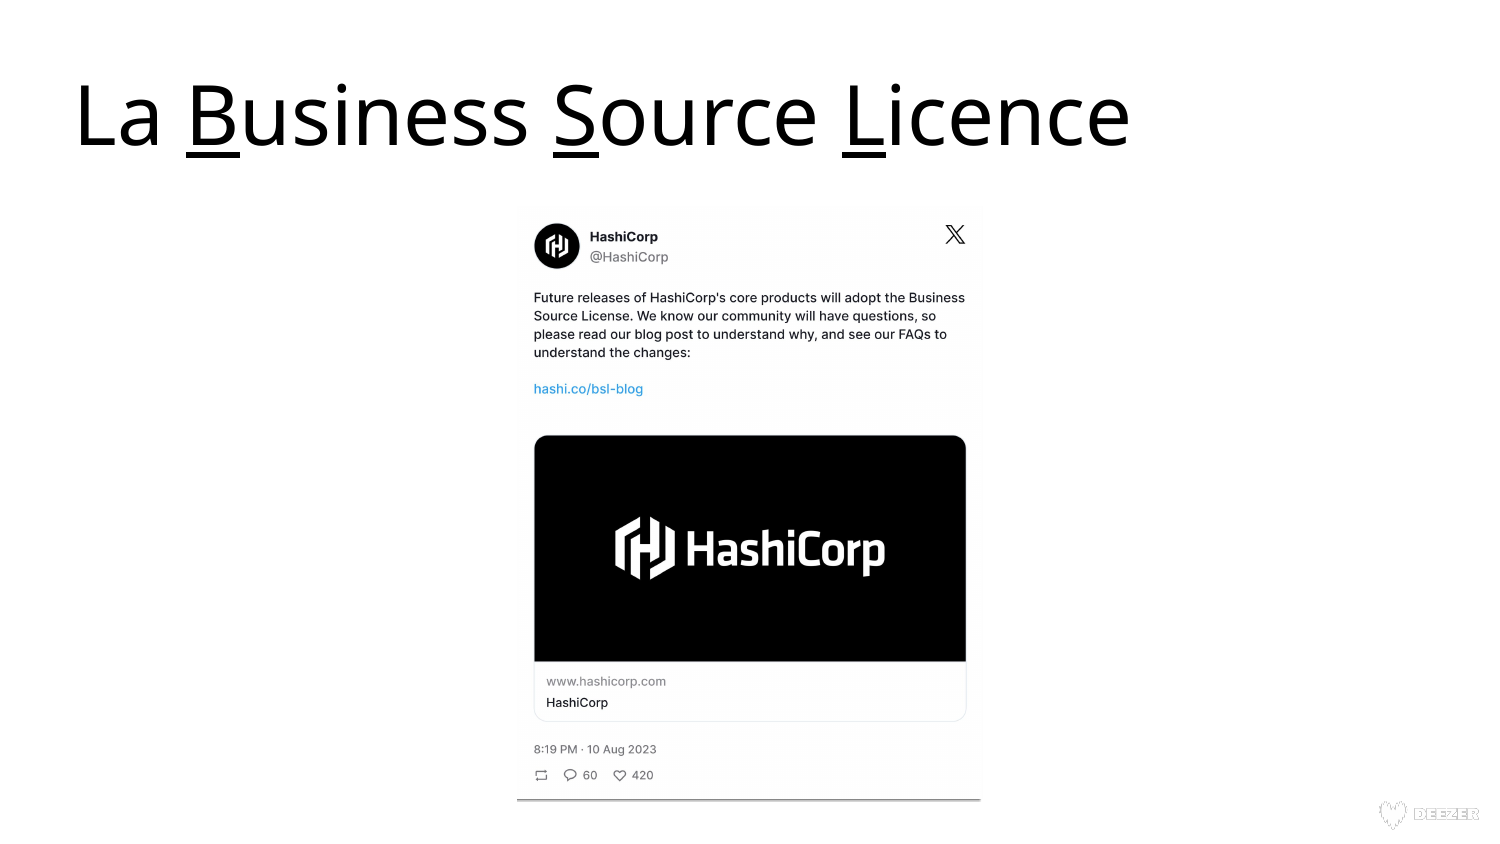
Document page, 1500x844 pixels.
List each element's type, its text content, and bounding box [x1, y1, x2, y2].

text_box La Business Source Licence [73, 77, 1441, 163]
picture [517, 206, 983, 799]
picture [1379, 801, 1479, 830]
